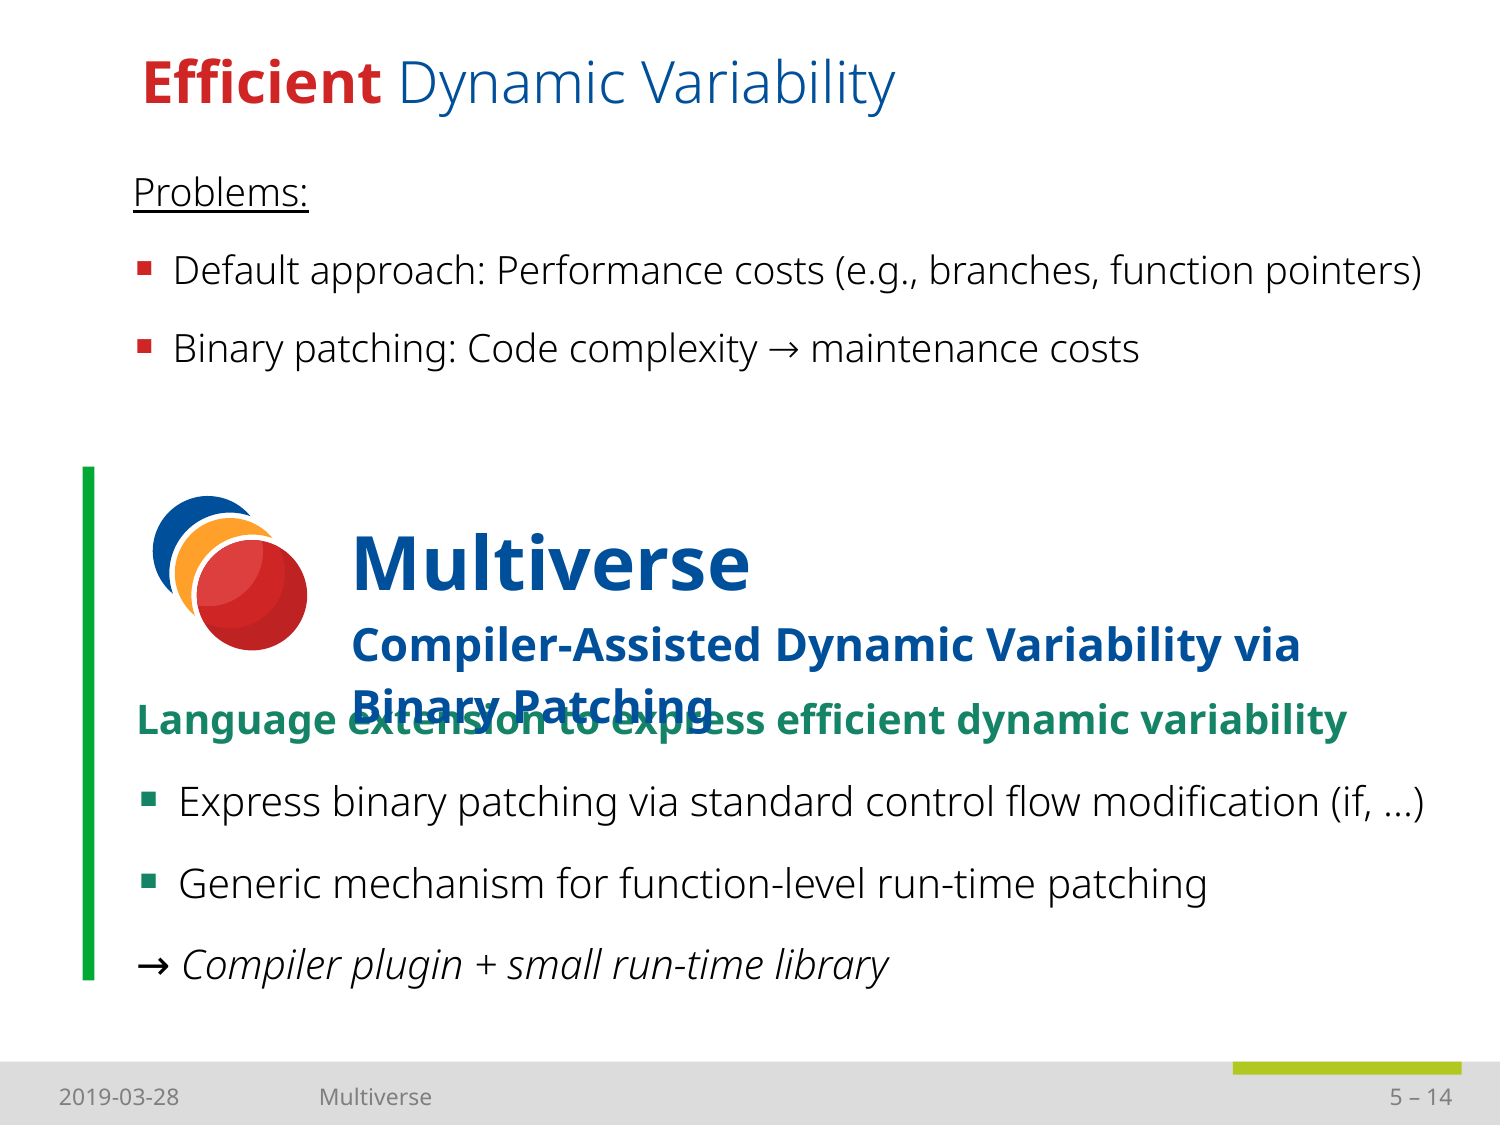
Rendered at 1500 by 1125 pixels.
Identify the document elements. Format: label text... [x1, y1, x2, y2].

list Problems: Default approach: Performance costs (e.g., branches, function pointers) Binary patching: Code complexity → maintenance costs [57, 165, 1430, 426]
list Language extension to express efficient dynamic variability Express binary patching via standard control flow modification (if, ...) Generic mechanism for function-level run-time patching → Compiler plugin + small run-time library [57, 690, 1430, 1040]
title Efficient Dynamic Variability [141, 41, 1223, 101]
picture [141, 484, 319, 663]
text_box Multiverse Compiler-Assisted Dynamic Variability via Binary Patching [336, 502, 1465, 685]
text_box [82, 466, 95, 690]
